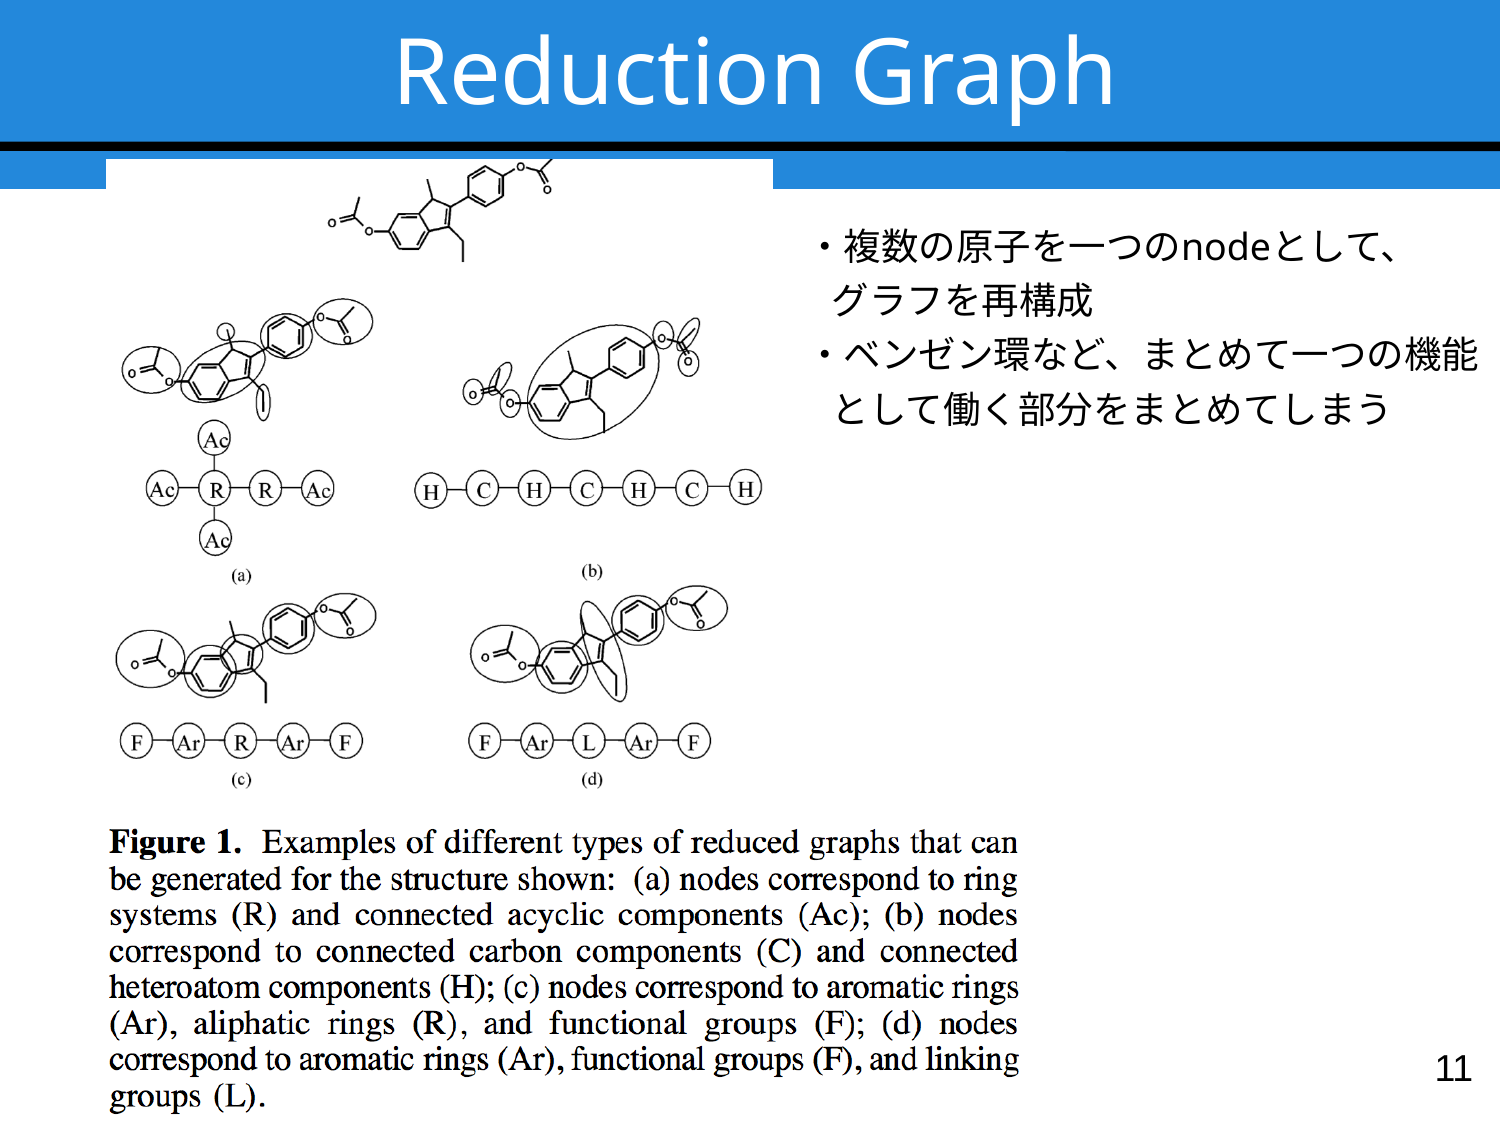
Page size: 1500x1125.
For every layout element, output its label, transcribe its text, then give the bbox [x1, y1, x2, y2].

picture [106, 159, 773, 792]
text_box ・複数の原子を一つのnodeとして、 グラフを再構成 ・ベンゼン環など、まとめて一つの機能 として働く部分をまとめてしまう [791, 209, 1495, 374]
title Reduction Graph [80, 22, 1431, 115]
picture [106, 827, 1027, 1117]
list [75, 200, 1465, 1069]
